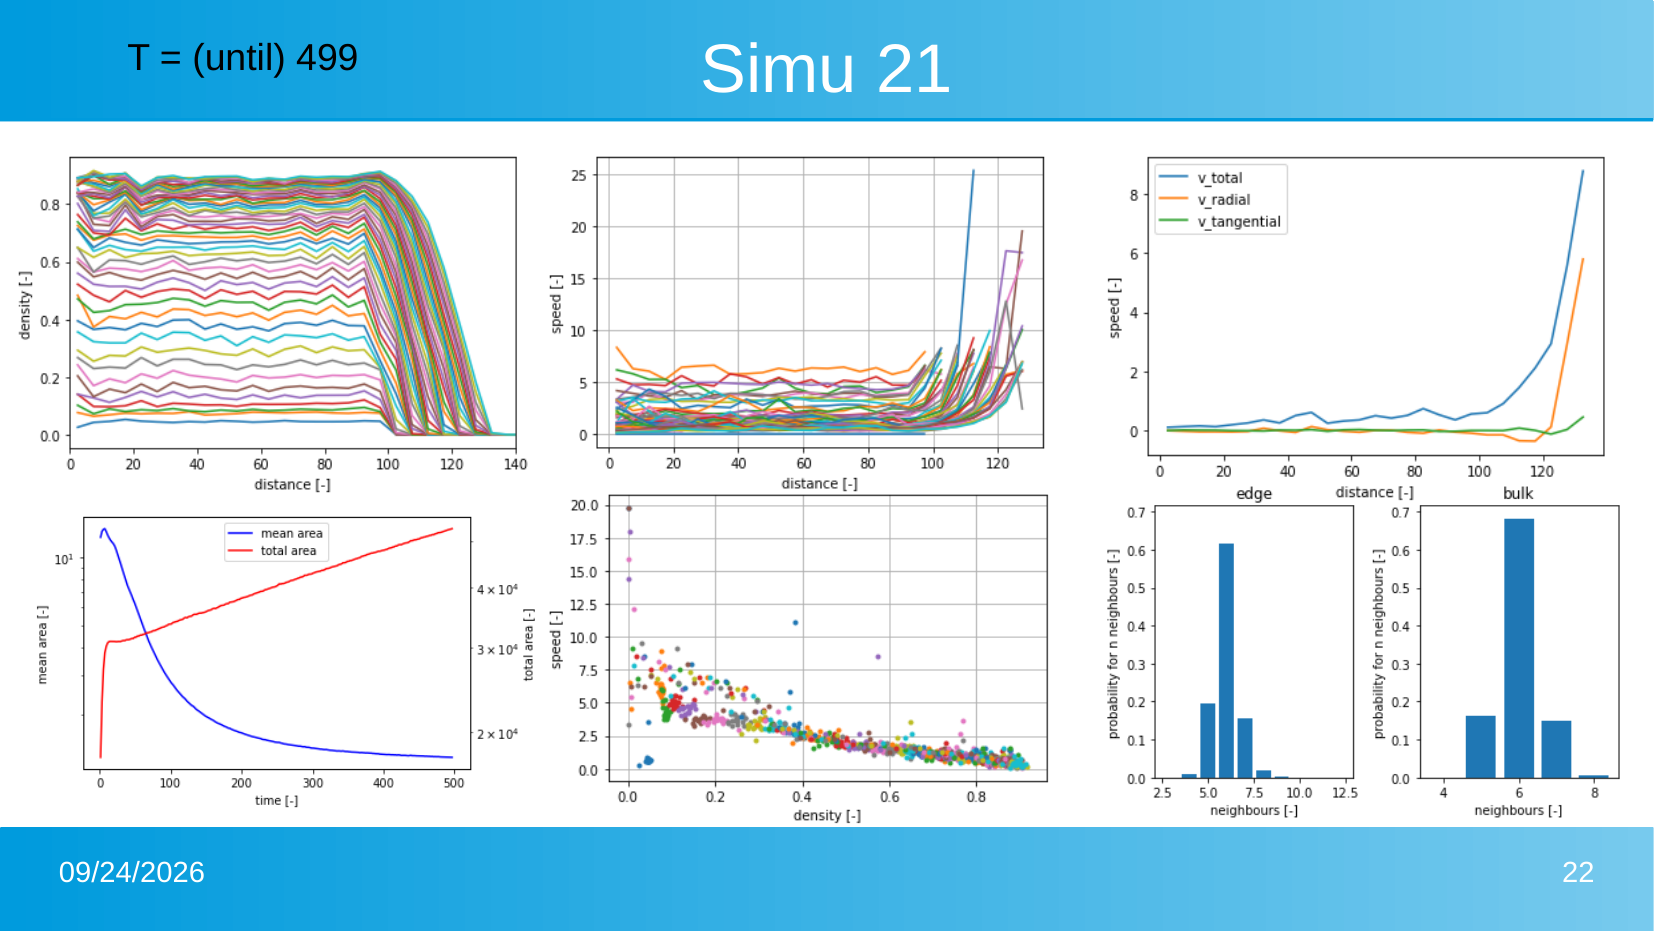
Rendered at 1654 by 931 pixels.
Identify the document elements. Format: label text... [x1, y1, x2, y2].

picture [1100, 149, 1626, 826]
text_box T = (until) 499 [112, 29, 451, 87]
picture [29, 149, 1056, 831]
title Simu 21 [59, 29, 1595, 108]
picture [11, 149, 537, 499]
